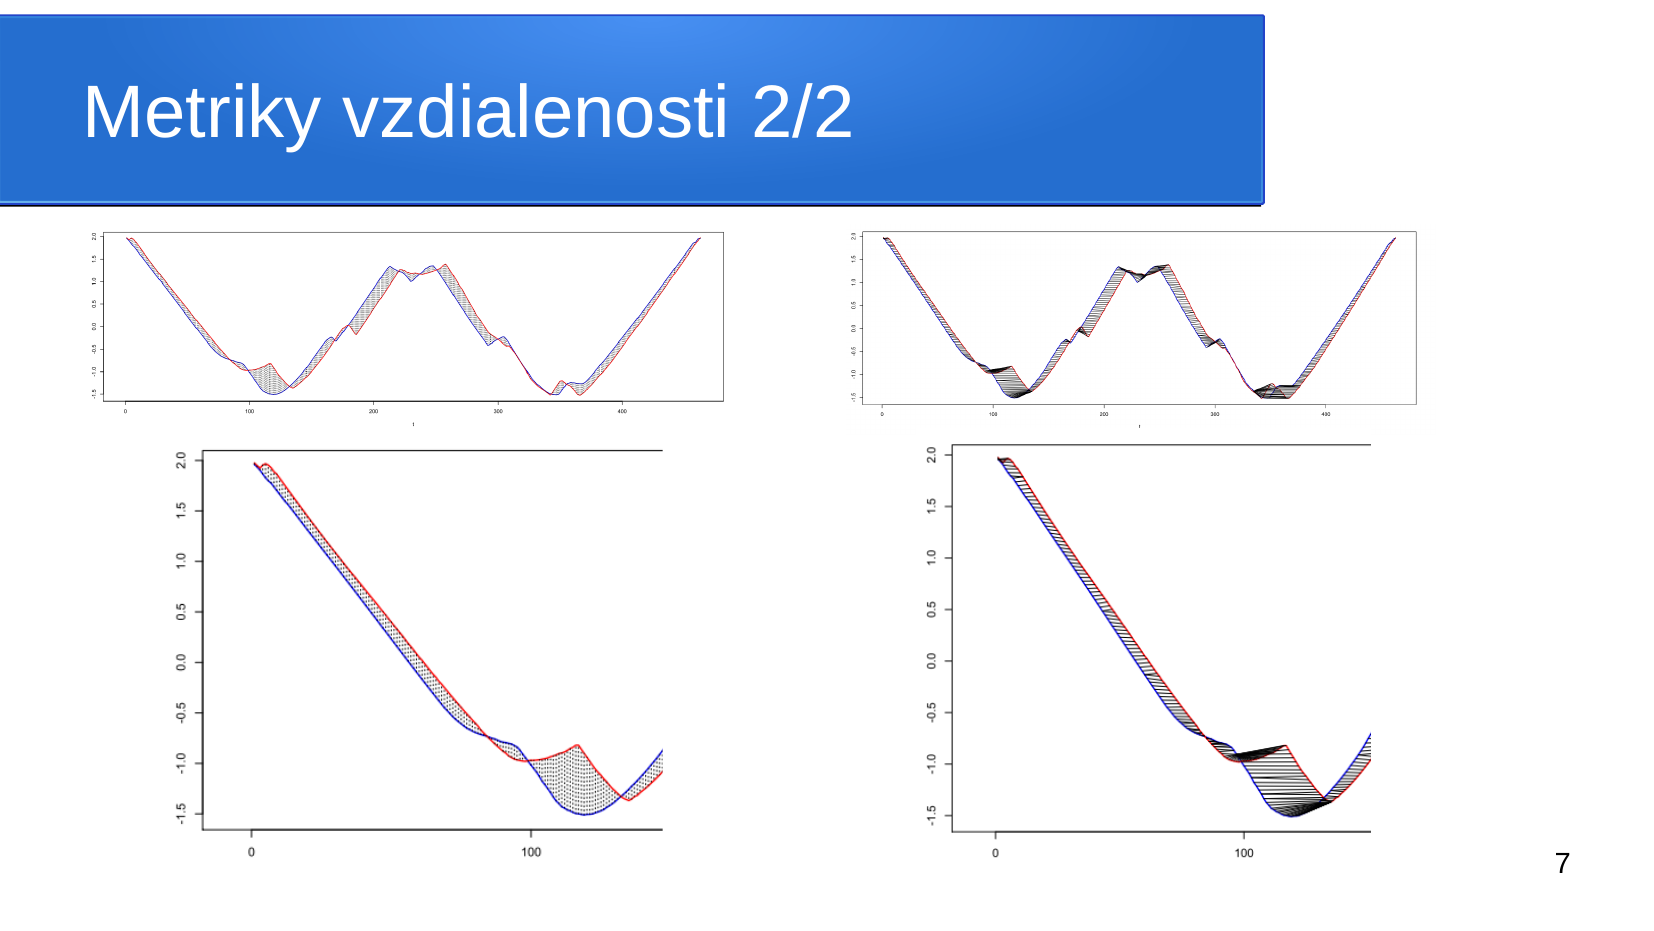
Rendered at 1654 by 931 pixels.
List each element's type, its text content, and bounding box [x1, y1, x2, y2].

picture [86, 224, 748, 431]
picture [846, 224, 1436, 901]
title Metriky vzdialenosti 2/2 [82, 35, 1235, 189]
picture [164, 433, 663, 897]
